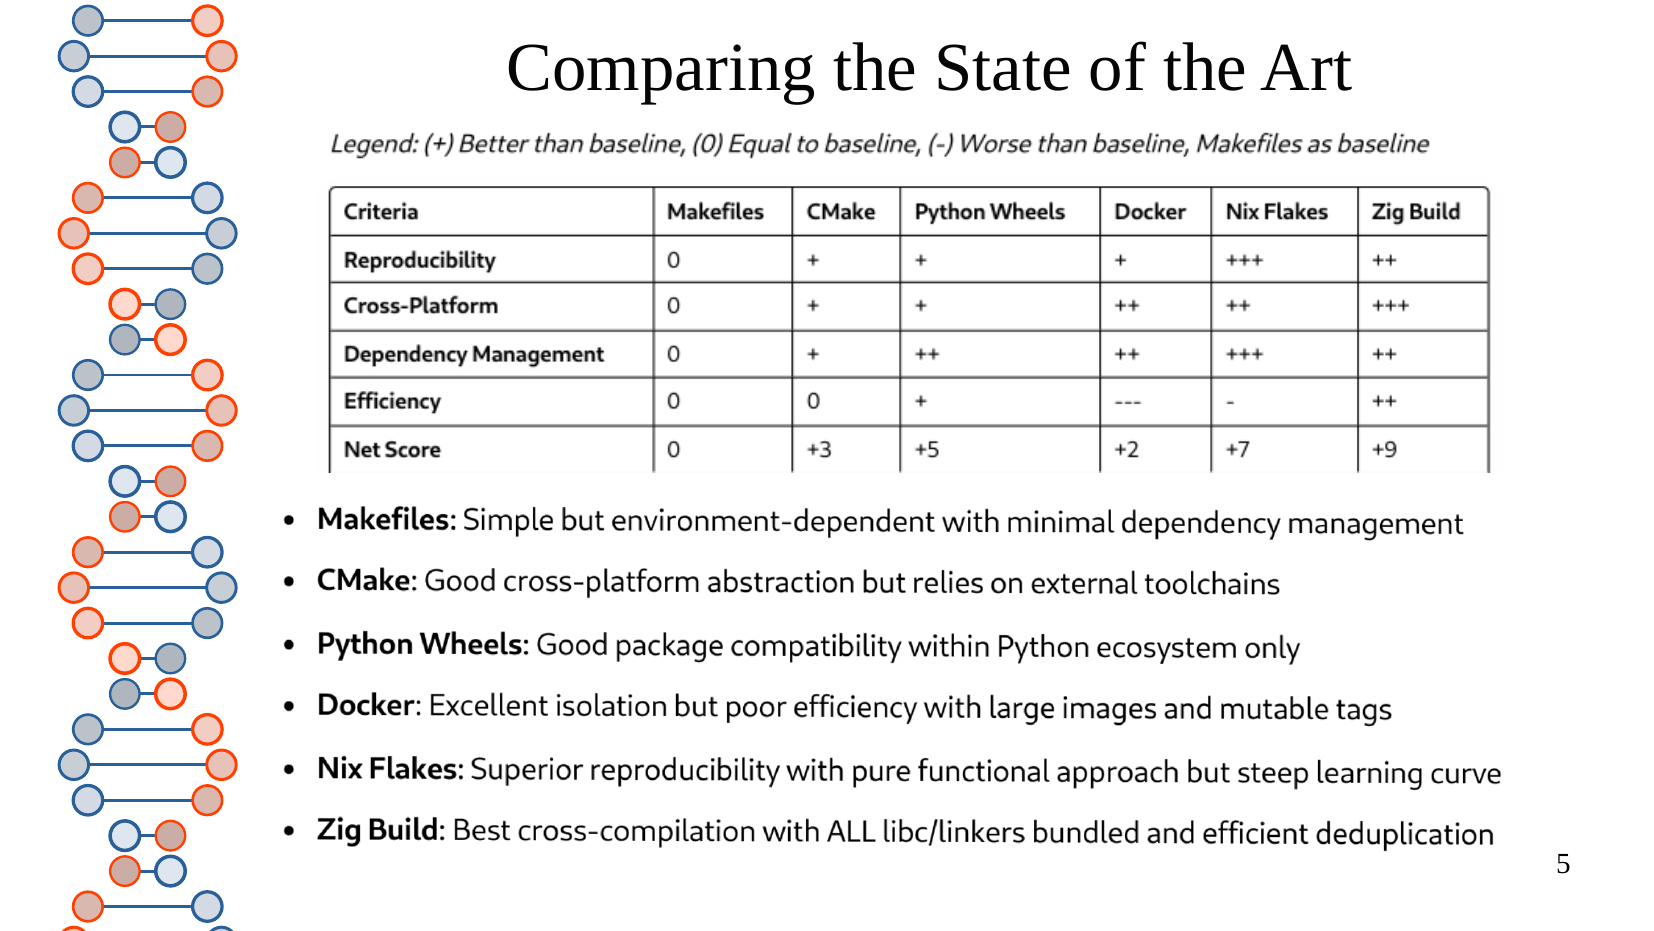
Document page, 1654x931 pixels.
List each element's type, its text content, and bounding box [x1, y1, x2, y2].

title Comparing the State of the Art [265, 29, 1595, 106]
picture [315, 113, 1506, 473]
picture [265, 478, 1536, 868]
